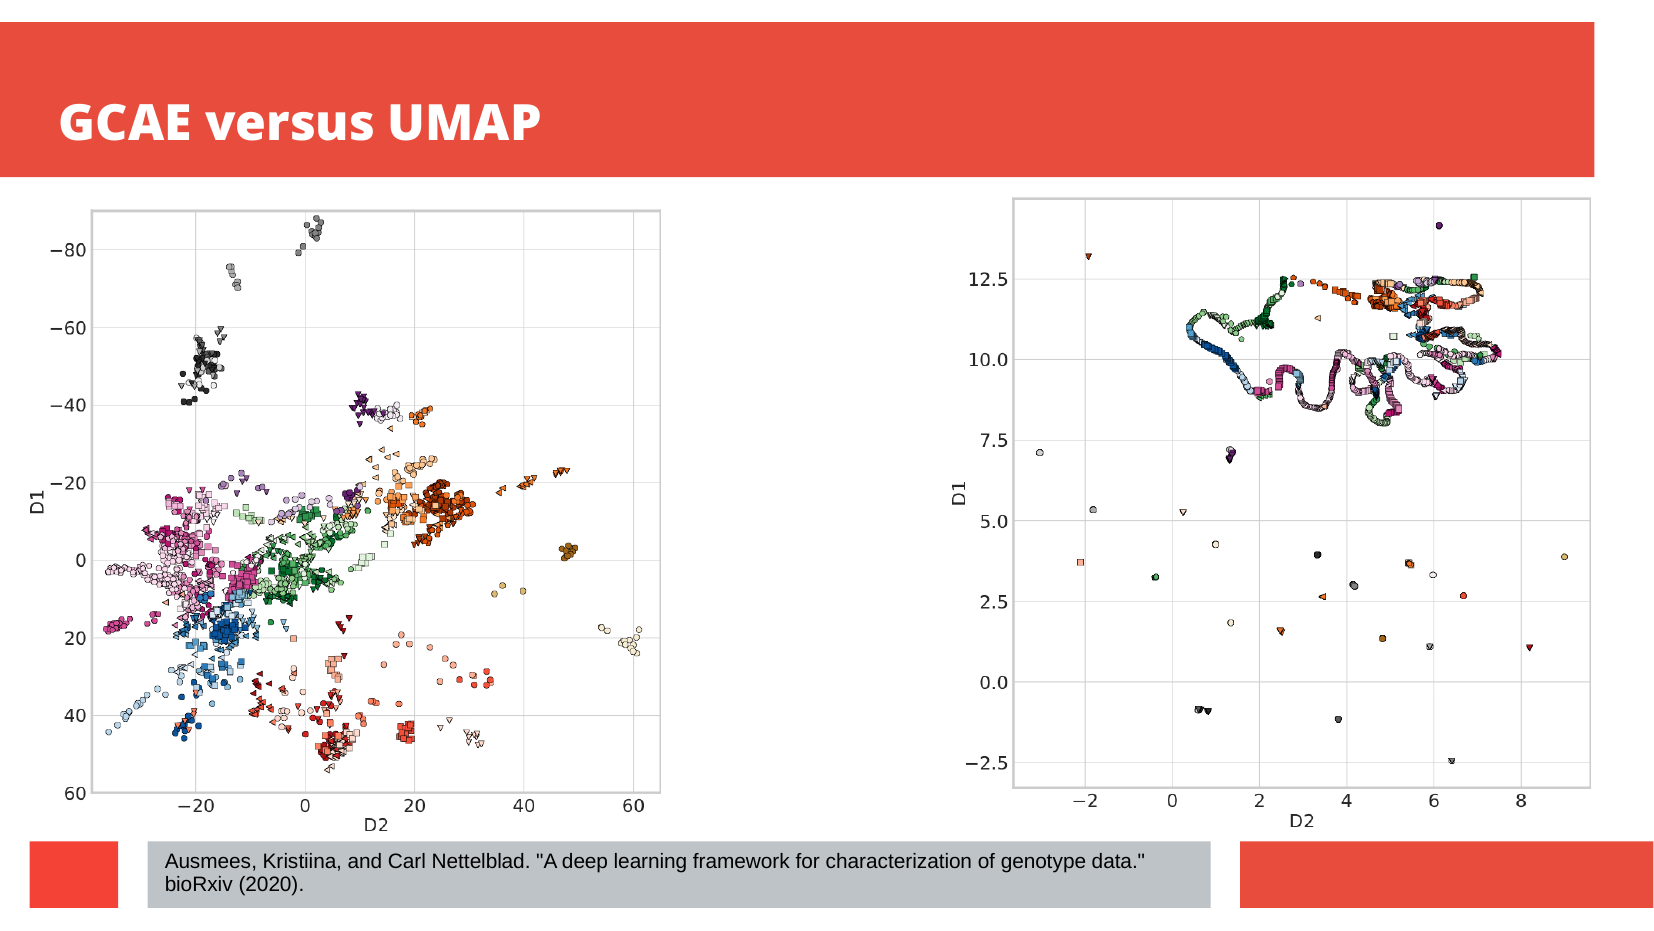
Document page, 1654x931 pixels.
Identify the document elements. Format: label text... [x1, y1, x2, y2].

picture [30, 209, 661, 831]
picture [950, 194, 1591, 828]
title GCAE versus UMAP [59, 44, 1595, 156]
text_box Ausmees, Kristiina, and Carl Nettelblad. "A deep learning framework for characterization of genotype data." bioRxiv (2020). [150, 842, 1186, 904]
list [115, 440, 991, 931]
